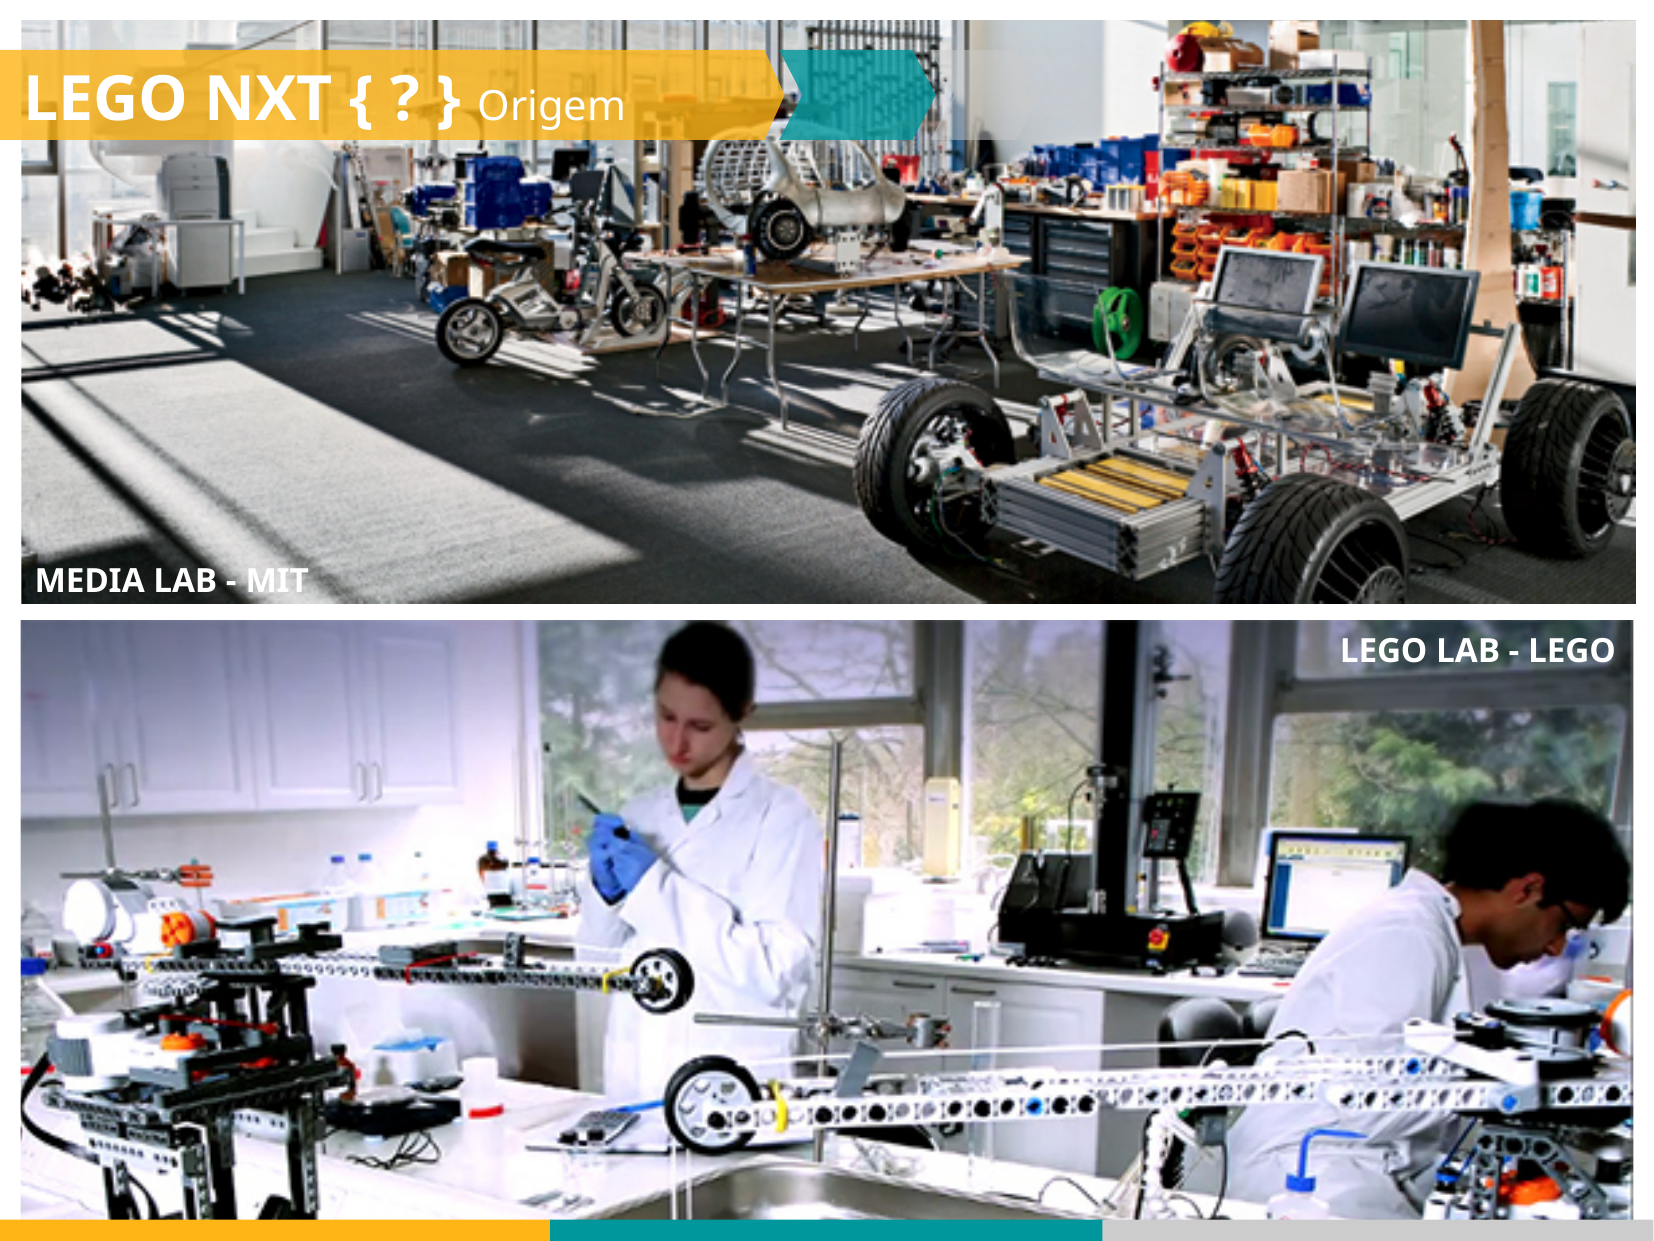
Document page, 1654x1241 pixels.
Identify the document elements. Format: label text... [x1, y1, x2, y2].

text_box LEGO LAB - LEGO [1324, 620, 1654, 678]
text_box [657, 49, 785, 140]
text_box [0, 1219, 1654, 1241]
text_box [0, 49, 8, 140]
picture [21, 20, 1636, 604]
text_box LEGO NXT { ? } Origem [8, 32, 657, 144]
text_box [930, 49, 1040, 140]
text_box MEDIA LAB - MIT [19, 549, 615, 607]
picture [20, 620, 1634, 1219]
text_box [779, 49, 936, 140]
